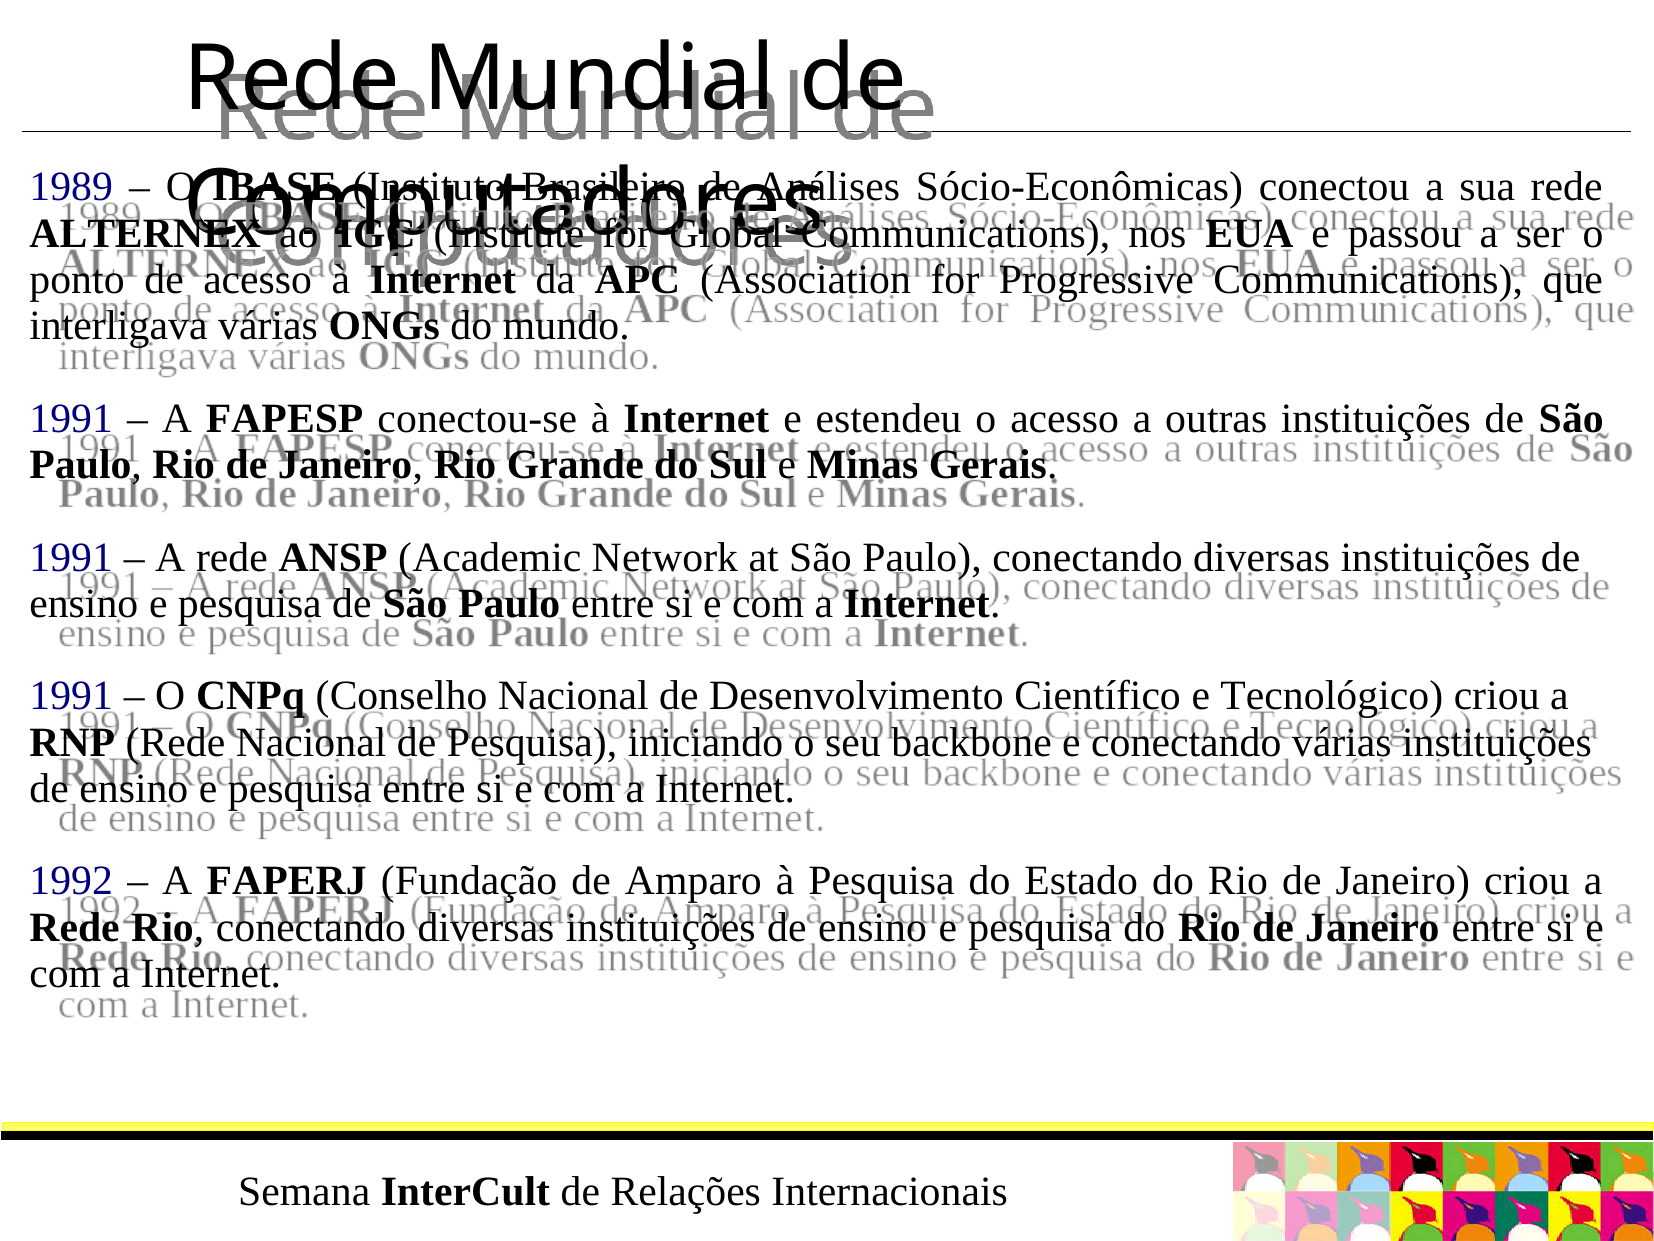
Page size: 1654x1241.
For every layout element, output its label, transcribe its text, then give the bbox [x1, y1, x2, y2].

text_box Rede Mundial de Computadores [183, 11, 1470, 123]
chart [1233, 1142, 1654, 1241]
text_box 1989 – O IBASE (Instituto Brasileiro de Análises Sócio-Econômicas) conectou a sua rede ALTERNEX ao IGC (Institute for Global Communications), nos EUA e passou a ser o ponto de acesso à Internet da APC (Association for Progressive Communications), que interligava várias ONGs do mundo. 1991 – A FAPESP conectou-se à Internet e estendeu o acesso a outras instituições de São Paulo, Rio de Janeiro, Rio Grande do Sul e Minas Gerais. 1991 – A rede ANSP (Academic Network at São Paulo), conectando diversas instituições de ensino e pesquisa de São Paulo entre si e com a Internet. 1991 – O CNPq (Conselho Nacional de Desenvolvimento Científico e Tecnológico) criou a RNP (Rede Nacional de Pesquisa), iniciando o seu backbone e conectando várias instituições de ensino e pesquisa entre si e com a Internet. 1992 – A FAPERJ (Fundação de Amparo à Pesquisa do Estado do Rio de Janeiro) criou a Rede Rio, conectando diversas instituições de ensino e pesquisa do Rio de Janeiro entre si e com a Internet. [29, 163, 1604, 997]
text_box [1, 1122, 1654, 1140]
text_box Semana InterCult de Relações Internacionais [238, 1168, 1009, 1217]
